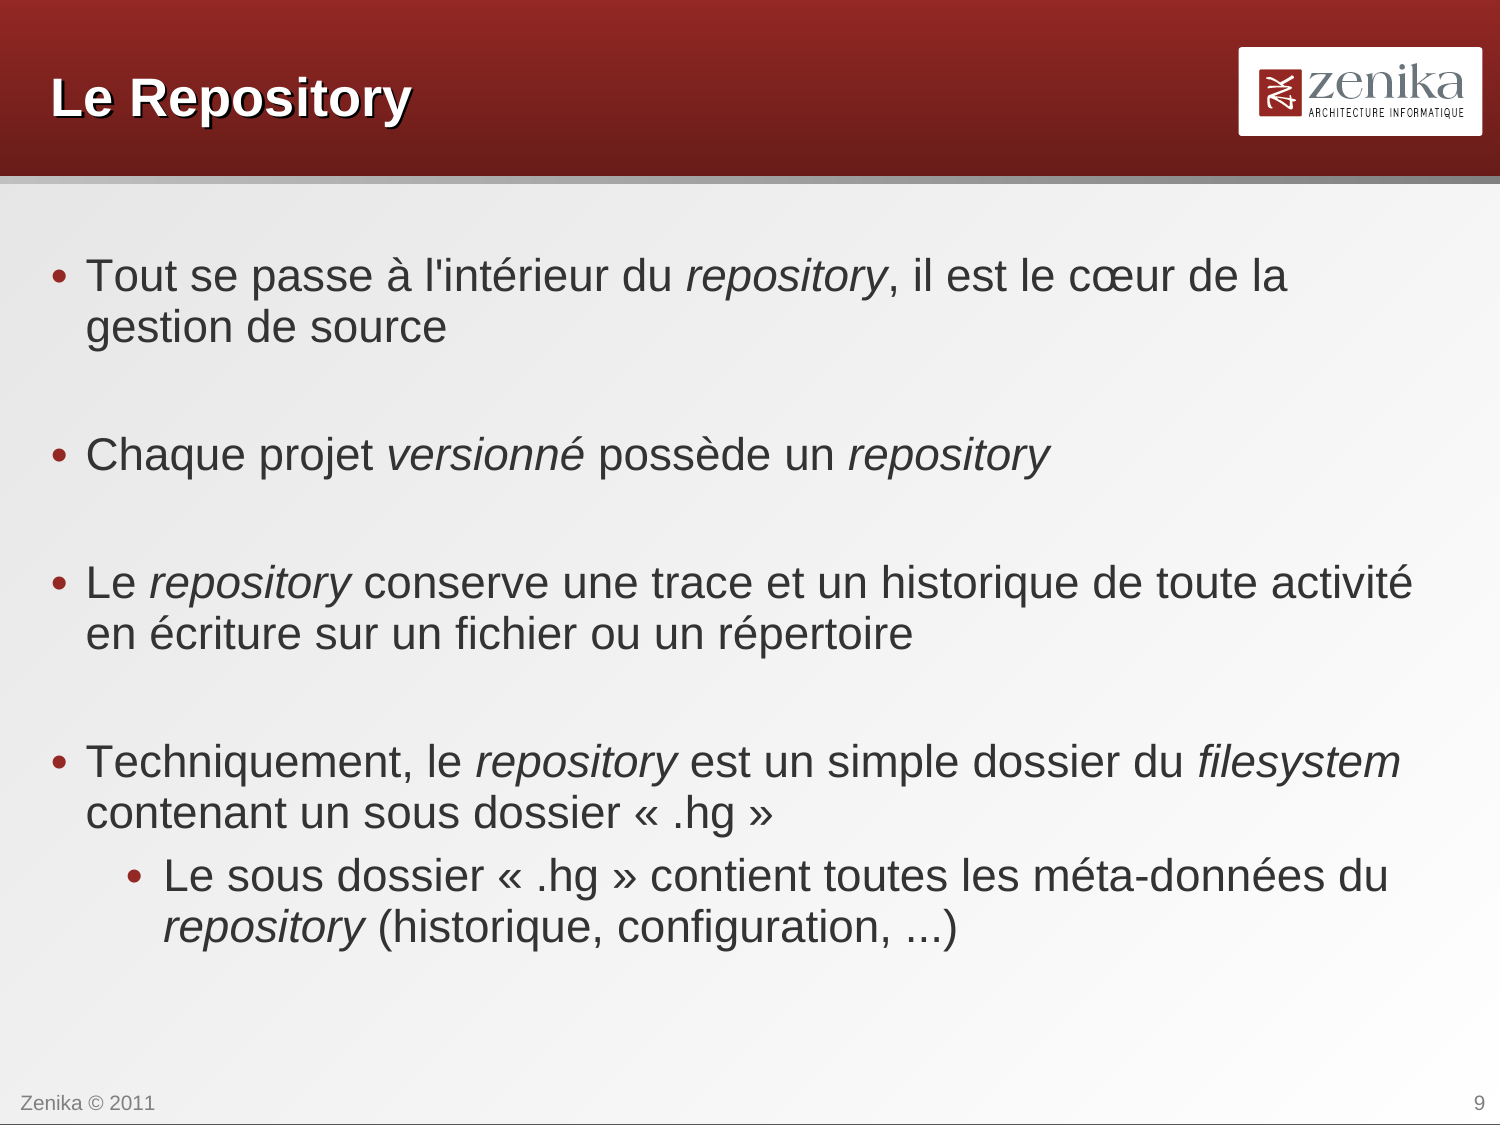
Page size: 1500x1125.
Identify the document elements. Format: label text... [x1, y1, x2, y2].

picture [1257, 58, 1464, 125]
title Le Repository [50, 22, 1206, 172]
list Tout se passe à l'intérieur du repository, il est le cœur de la gestion de source Chaque projet versionné possède un repository Le repository conserve une trace et un historique de toute activité en écriture sur un fichier ou un répertoire Techniquement, le repository est un simple dossier du filesystem contenant un sous dossier « .hg » Le sous dossier « .hg » contient toutes les méta-données du repository (historique, configuration, ...) [50, 249, 1435, 1064]
